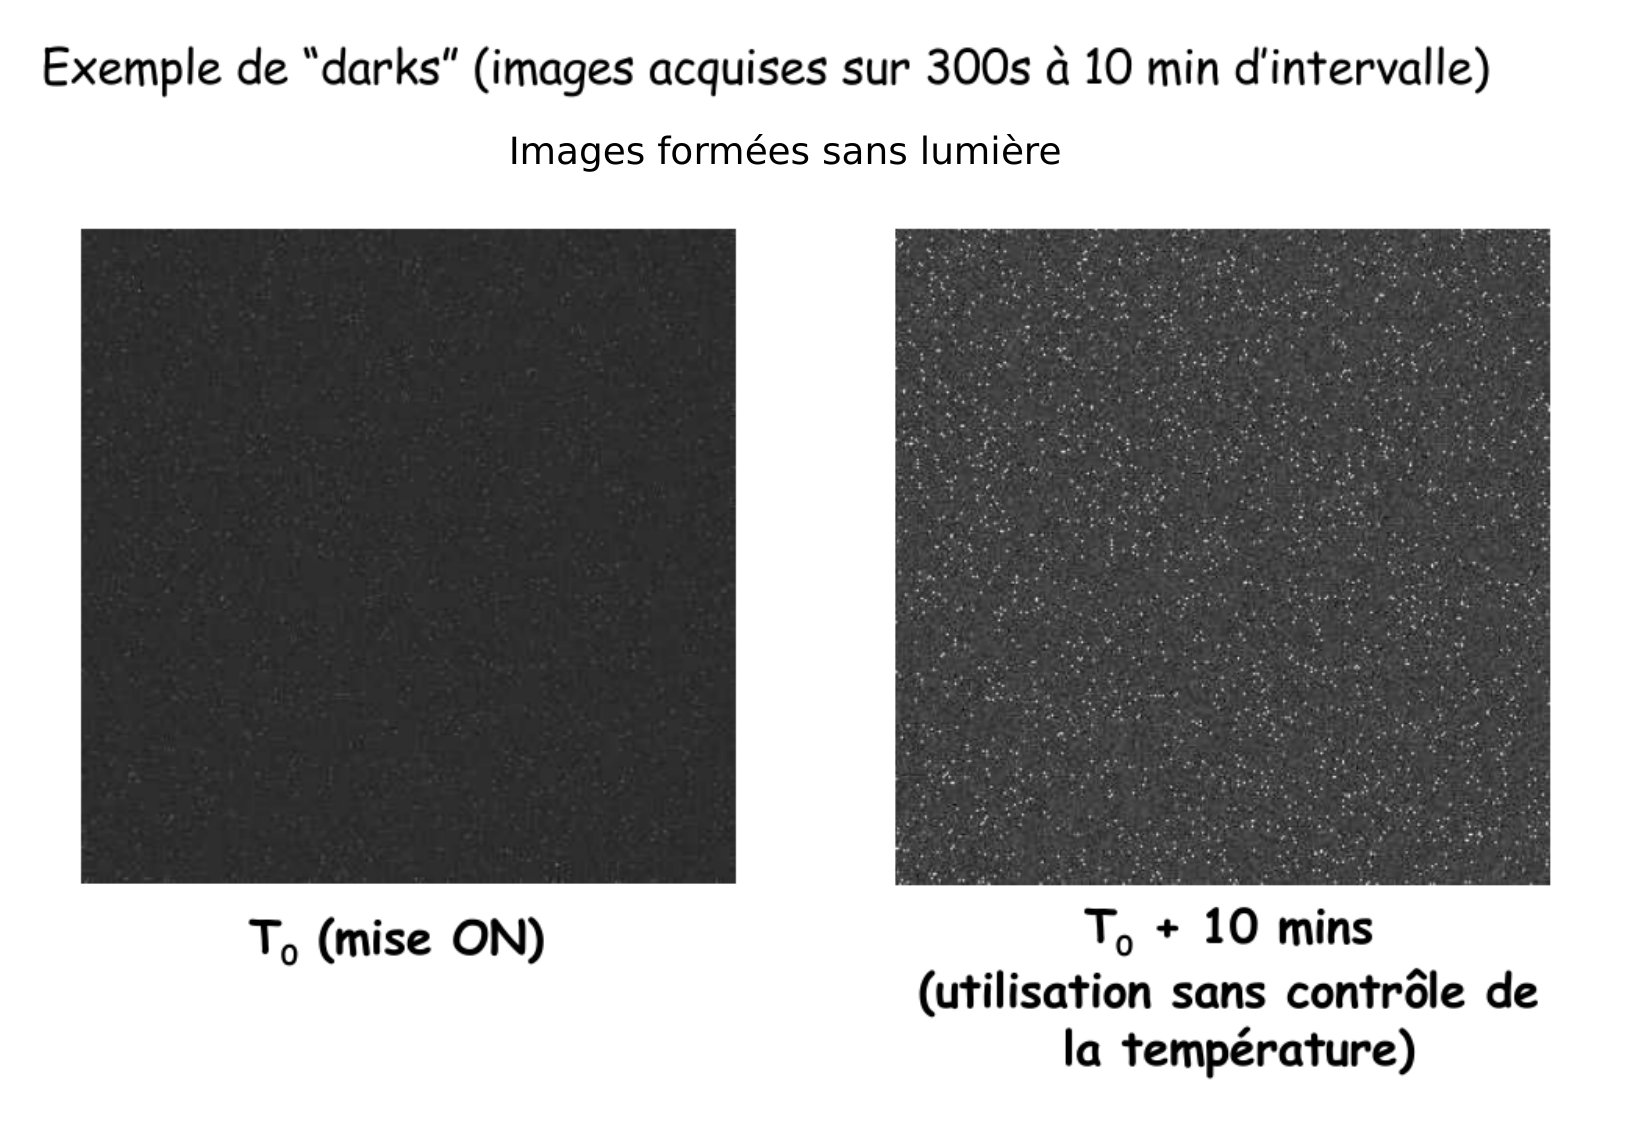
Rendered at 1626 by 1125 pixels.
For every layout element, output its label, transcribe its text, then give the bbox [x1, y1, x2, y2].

text_box Images formées sans lumière [494, 122, 1079, 182]
picture [11, 26, 1588, 1109]
